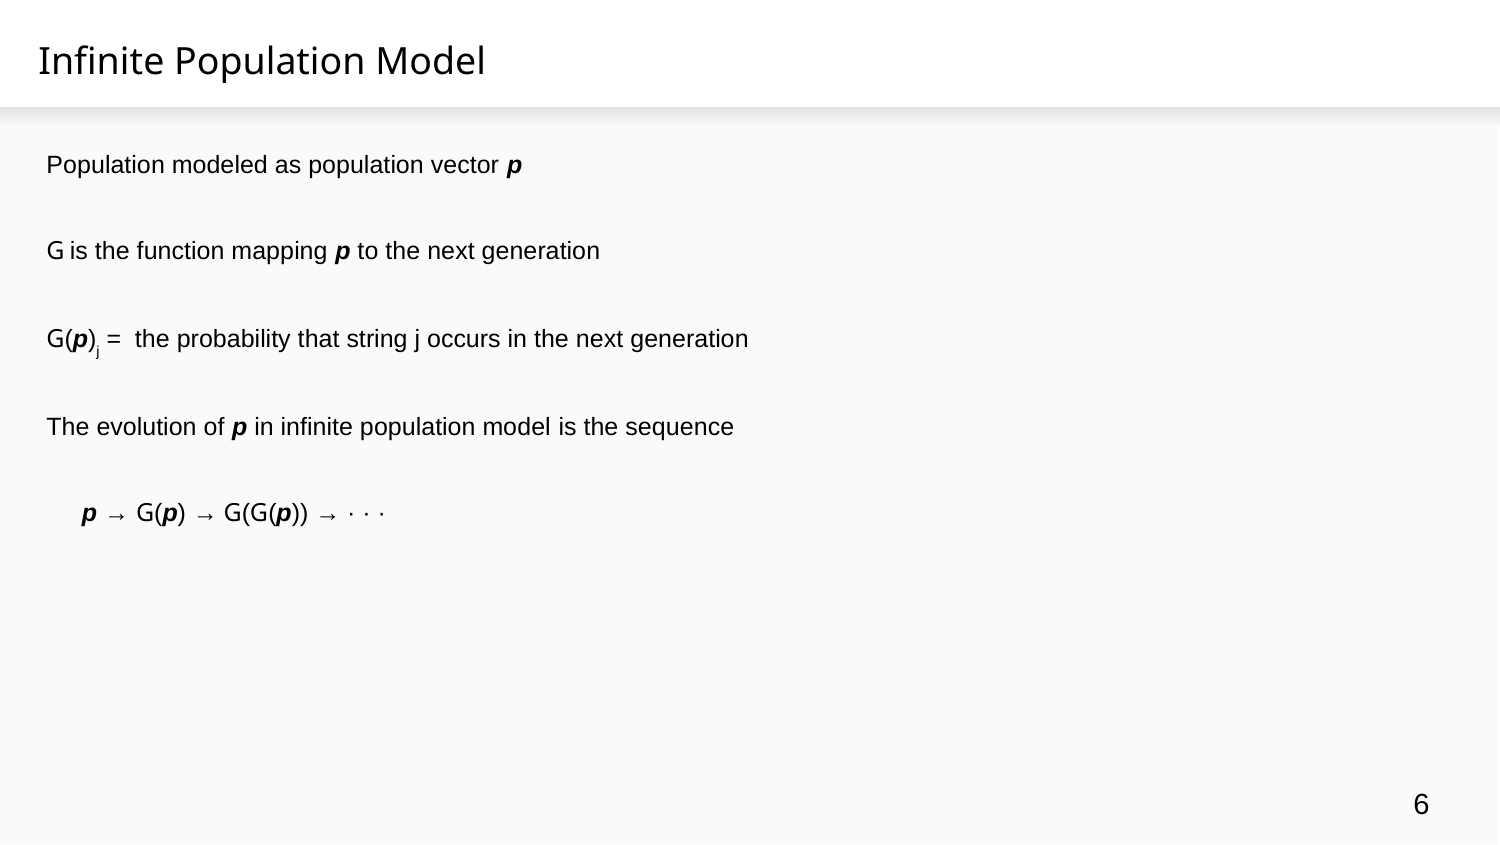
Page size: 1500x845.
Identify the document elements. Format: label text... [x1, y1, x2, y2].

title Infinite Population Model [38, 1, 1116, 120]
text_box Population modeled as population vector p G is the function mapping p to the next generation G(p)j = the probability that string j occurs in the next generation The evolution of p in infinite population model is the sequence p → G(p) → G(G(p)) → · · · [31, 143, 878, 537]
